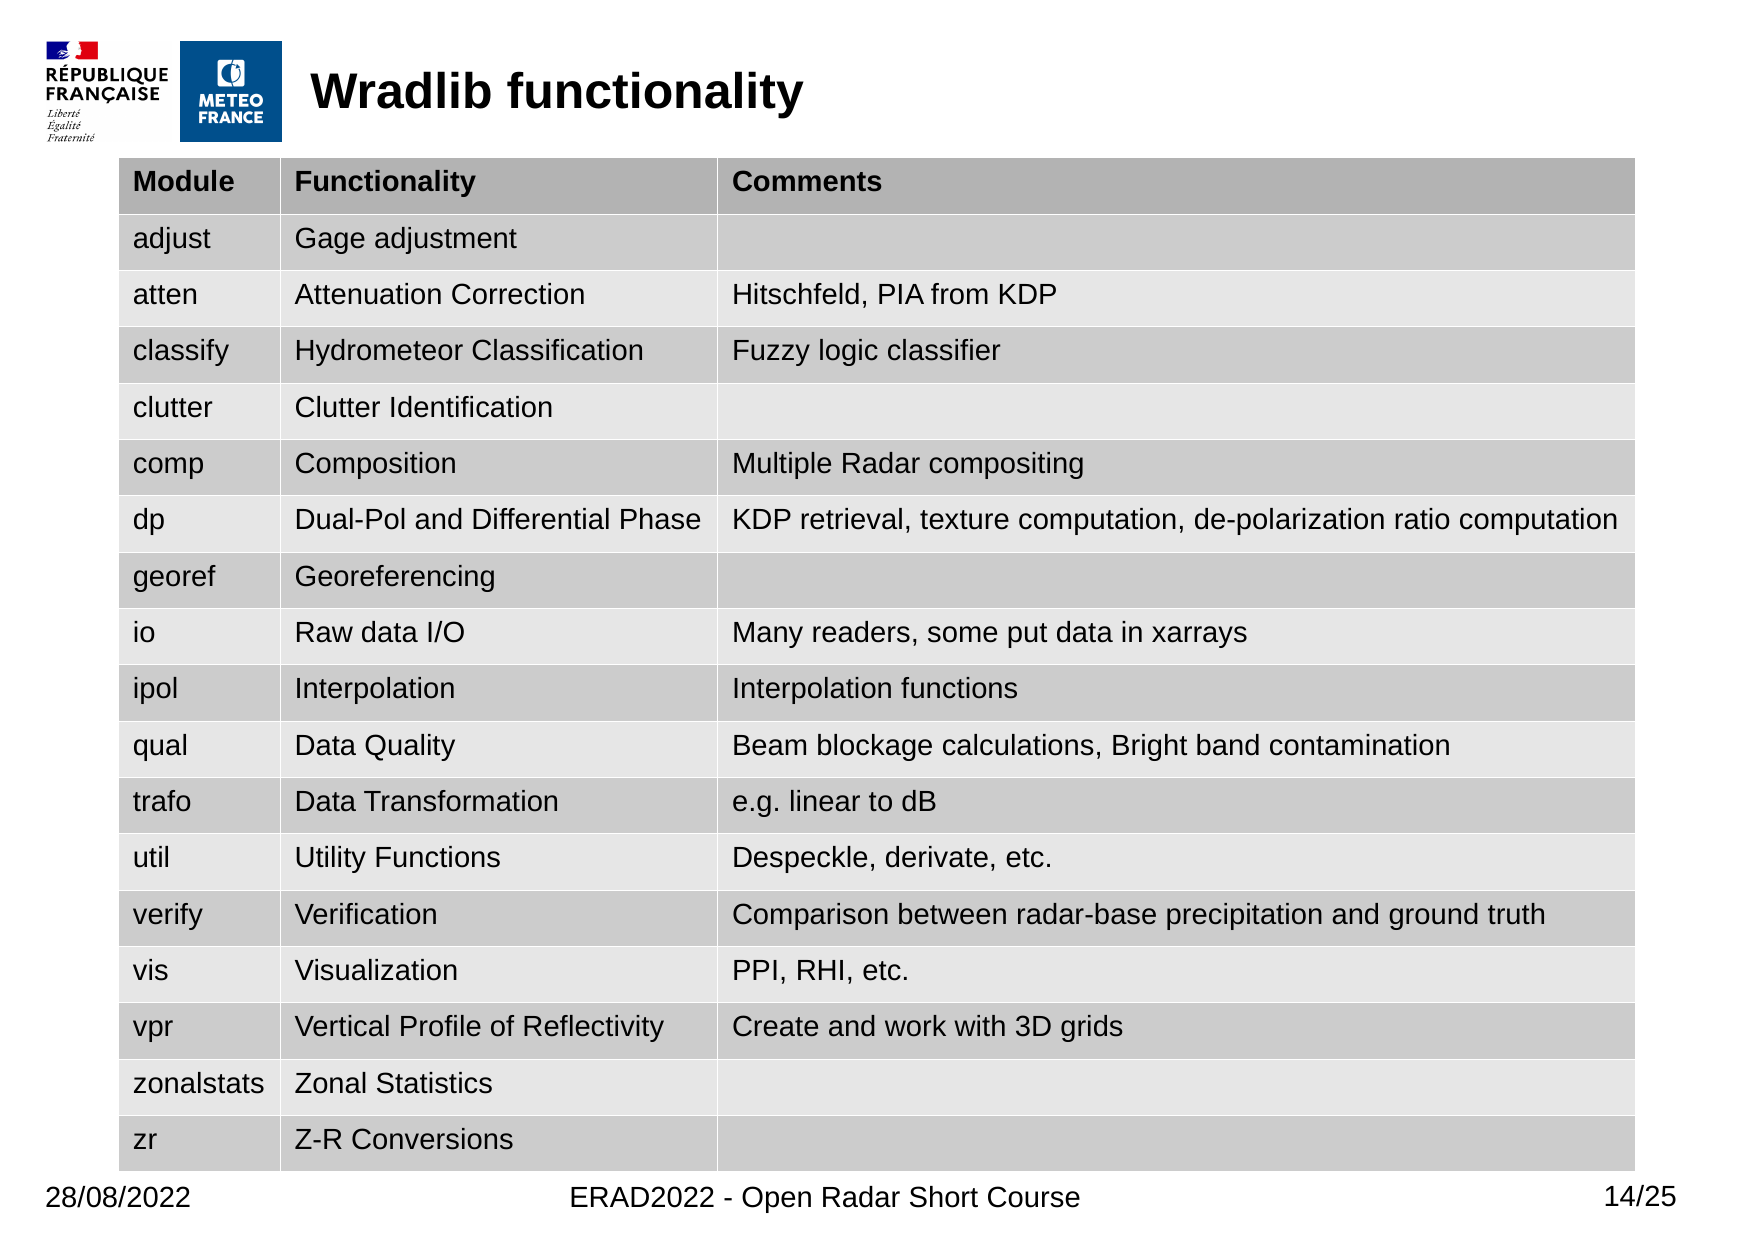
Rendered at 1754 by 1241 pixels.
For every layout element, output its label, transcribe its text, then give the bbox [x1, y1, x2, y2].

table_cell Hydrometeor Classification [281, 327, 717, 383]
table_cell KDP retrieval, texture computation, de-polarization ratio computation [718, 496, 1635, 552]
table_cell zr [119, 1116, 280, 1171]
picture [46, 41, 172, 142]
table_cell [718, 384, 1635, 439]
table_cell [718, 1060, 1635, 1115]
table_cell Gage adjustment [281, 215, 717, 270]
picture [180, 41, 282, 142]
table_cell [718, 215, 1635, 270]
table_cell Beam blockage calculations, Bright band contamination [718, 722, 1635, 777]
table_cell verify [119, 891, 280, 946]
table_cell dp [119, 496, 280, 552]
table_cell Multiple Radar compositing [718, 440, 1635, 495]
table_cell Create and work with 3D grids [718, 1003, 1635, 1059]
title Wradlib functionality [310, 40, 1697, 142]
table_cell comp [119, 440, 280, 495]
table_cell qual [119, 722, 280, 777]
table_cell clutter [119, 384, 280, 439]
table_cell Utility Functions [281, 834, 717, 890]
table_cell Interpolation [281, 665, 717, 721]
table_cell vis [119, 947, 280, 1002]
table_cell e.g. linear to dB [718, 778, 1635, 833]
table_cell adjust [119, 215, 280, 270]
table_cell io [119, 609, 280, 664]
table_cell vpr [119, 1003, 280, 1059]
table_cell Z-R Conversions [281, 1116, 717, 1171]
table_cell util [119, 834, 280, 890]
table_cell Attenuation Correction [281, 271, 717, 326]
table_header Functionality [281, 158, 717, 214]
table_cell Data Quality [281, 722, 717, 777]
table_cell classify [119, 327, 280, 383]
table_cell trafo [119, 778, 280, 833]
table_cell Zonal Statistics [281, 1060, 717, 1115]
table_cell Clutter Identification [281, 384, 717, 439]
table_cell Hitschfeld, PIA from KDP [718, 271, 1635, 326]
table_cell PPI, RHI, etc. [718, 947, 1635, 1002]
table_header Comments [718, 158, 1635, 214]
table_cell Verification [281, 891, 717, 946]
table_cell Many readers, some put data in xarrays [718, 609, 1635, 664]
table_cell Comparison between radar-base precipitation and ground truth [718, 891, 1635, 946]
table_cell Despeckle, derivate, etc. [718, 834, 1635, 890]
table_cell [718, 1116, 1635, 1171]
table_cell Fuzzy logic classifier [718, 327, 1635, 383]
table_cell atten [119, 271, 280, 326]
table_cell georef [119, 553, 280, 608]
table_cell zonalstats [119, 1060, 280, 1115]
table_cell Vertical Profile of Reflectivity [281, 1003, 717, 1059]
table_header Module [119, 158, 280, 214]
table_cell Interpolation functions [718, 665, 1635, 721]
table_cell Visualization [281, 947, 717, 1002]
table_cell Composition [281, 440, 717, 495]
table_cell Raw data I/O [281, 609, 717, 664]
table_cell Dual-Pol and Differential Phase [281, 496, 717, 552]
table_cell ipol [119, 665, 280, 721]
table_cell Data Transformation [281, 778, 717, 833]
table_cell Georeferencing [281, 553, 717, 608]
table_cell [718, 553, 1635, 608]
